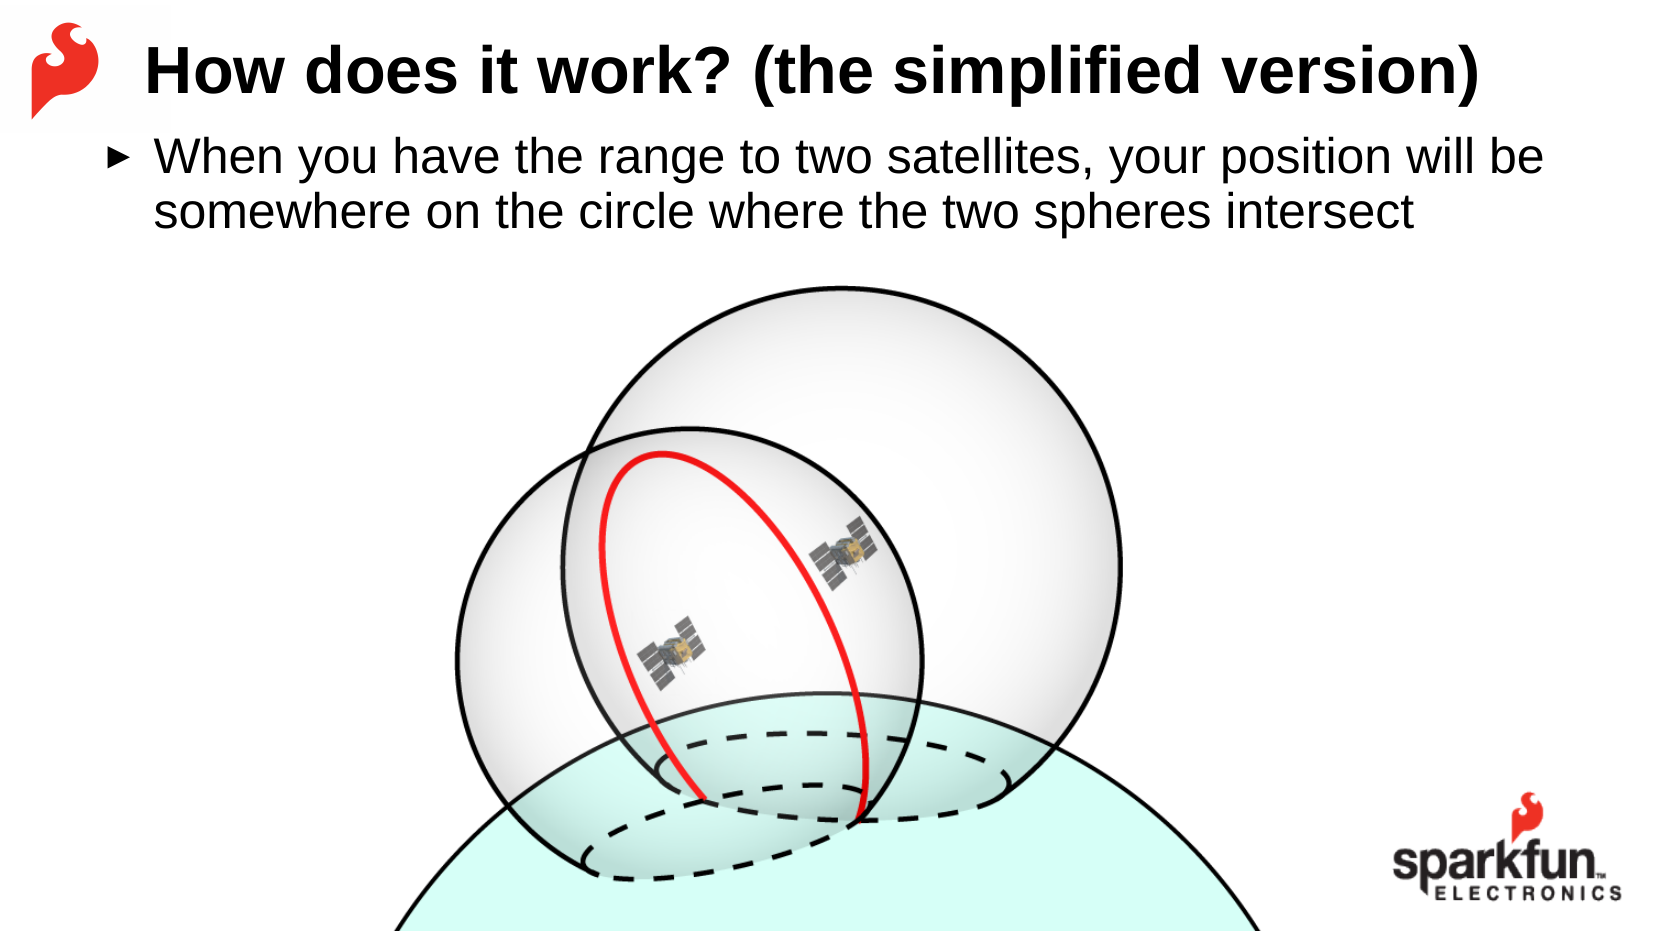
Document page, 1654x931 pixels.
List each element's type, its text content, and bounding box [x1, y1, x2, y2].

picture [0, 5, 171, 133]
picture [387, 285, 1267, 931]
list When you have the range to two satellites, your position will be somewhere on the circle where the two spheres intersect [82, 127, 1571, 907]
picture [1363, 749, 1651, 926]
title How does it work? (the simplified version) [144, 33, 1509, 109]
